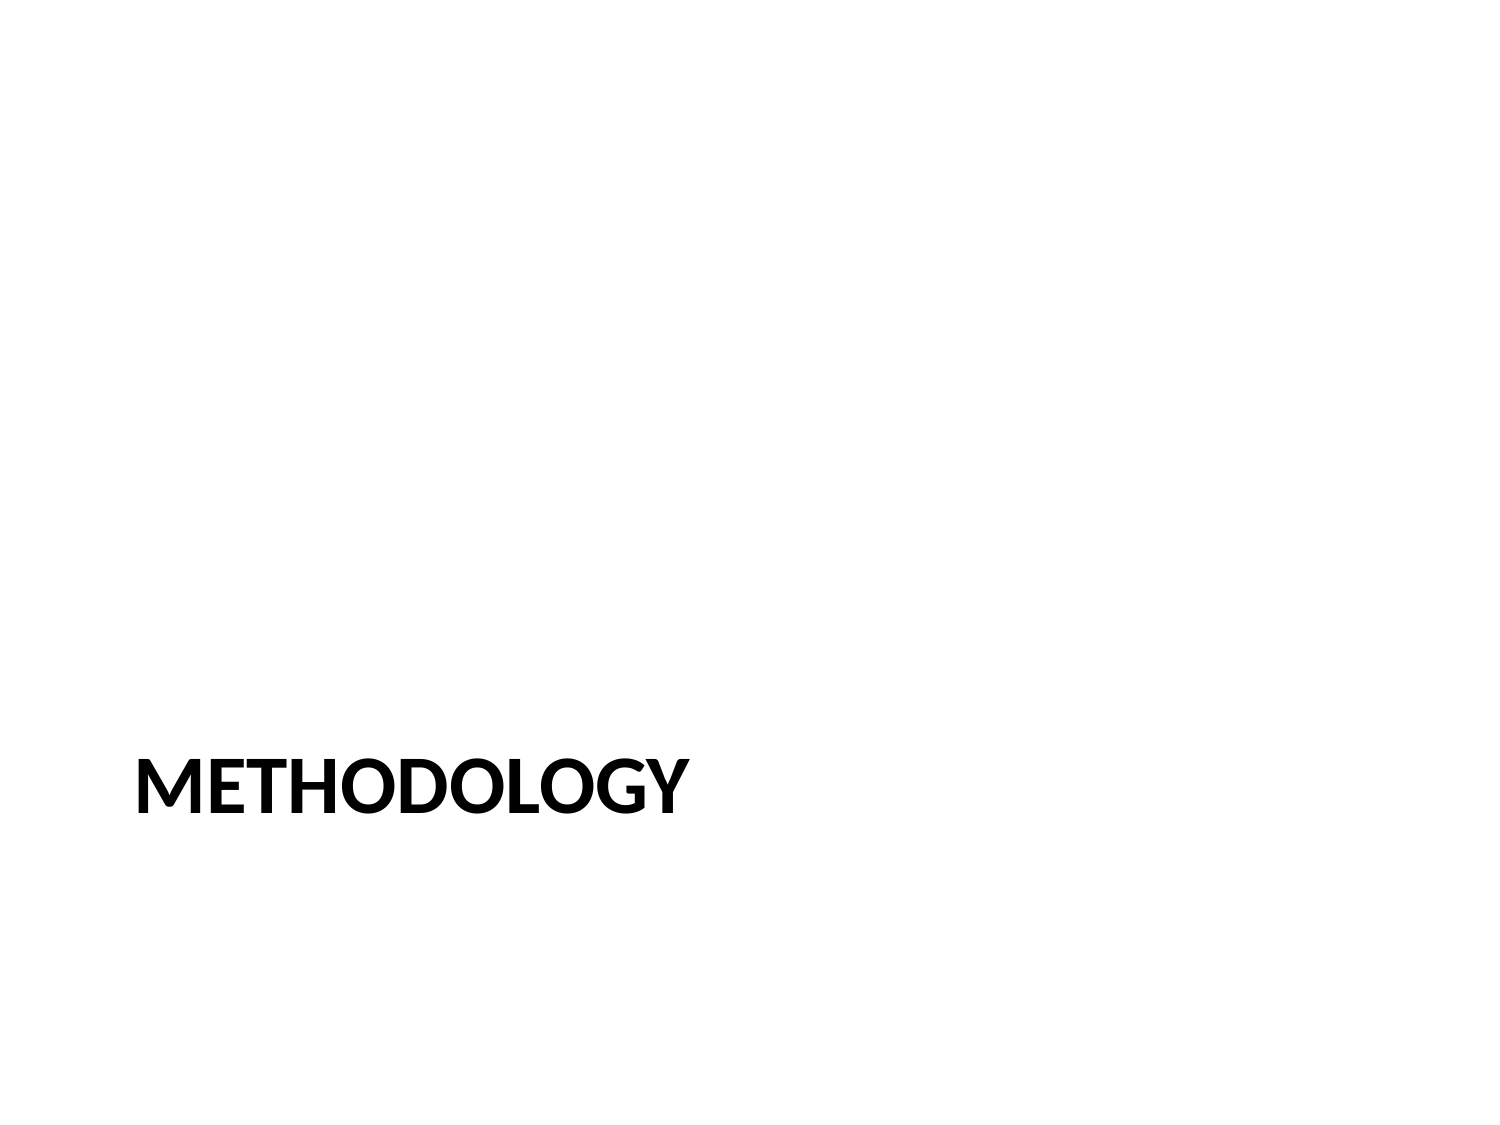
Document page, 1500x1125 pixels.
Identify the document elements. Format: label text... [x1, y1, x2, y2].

title Methodology [118, 722, 1394, 947]
